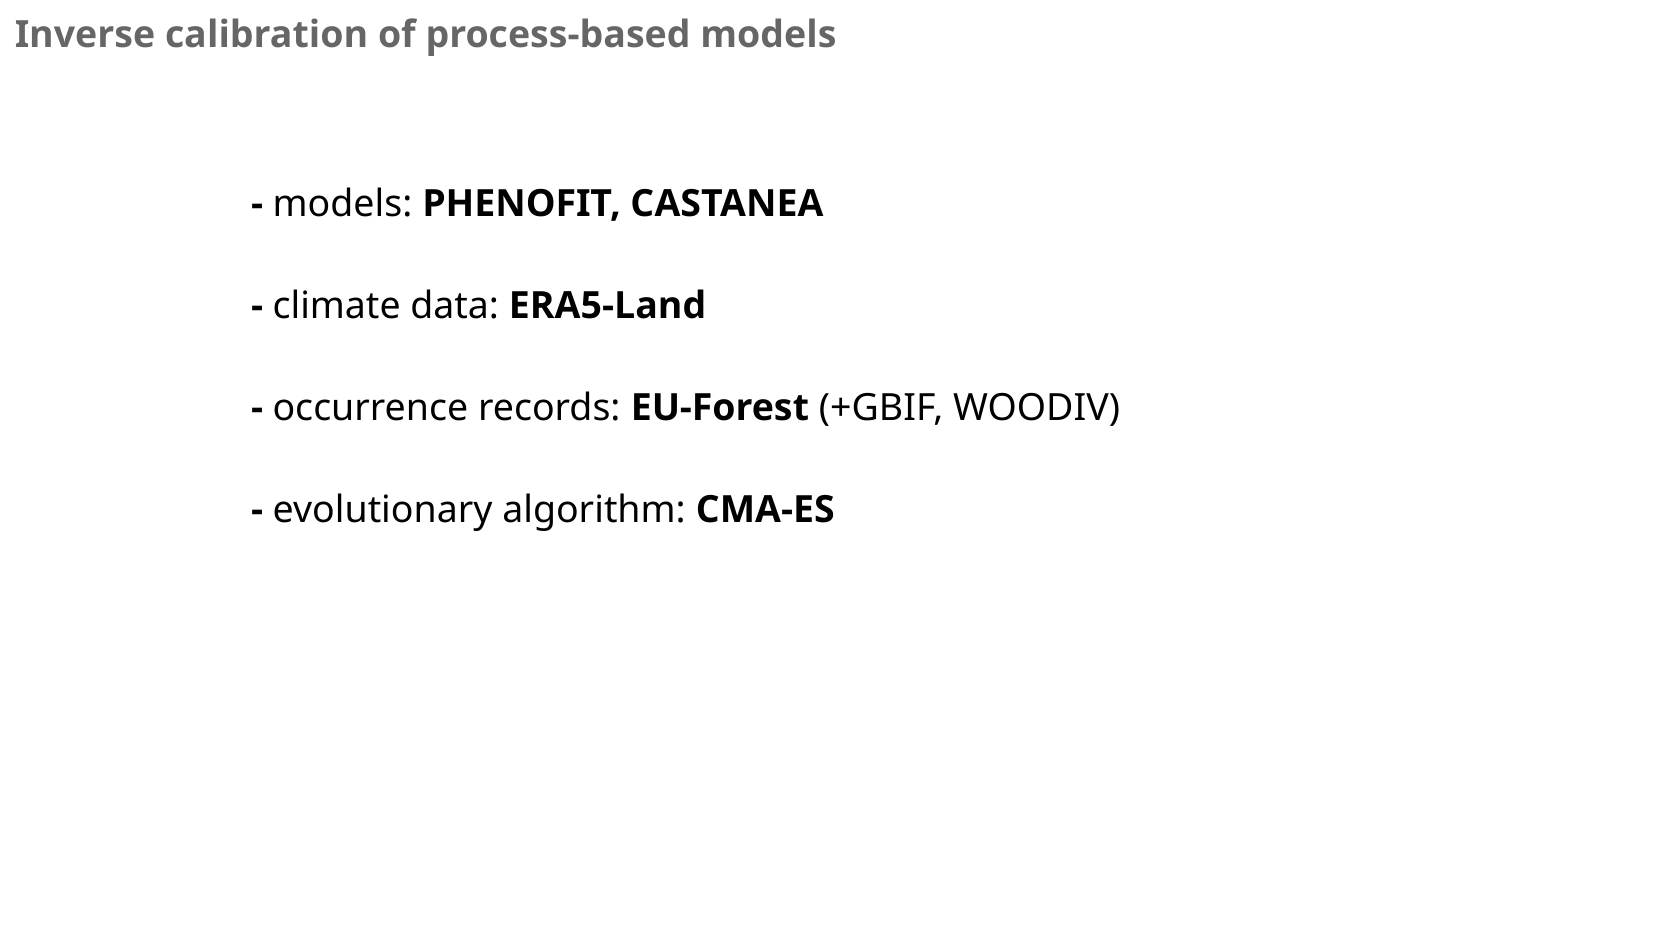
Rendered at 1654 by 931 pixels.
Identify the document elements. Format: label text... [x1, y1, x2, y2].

text_box - models: PHENOFIT, CASTANEA - climate data: ERA5-Land - occurrence records: EU-Forest (+GBIF, WOODIV) - evolutionary algorithm: CMA-ES [236, 118, 1418, 827]
text_box Inverse calibration of process-based models [0, 0, 1654, 118]
